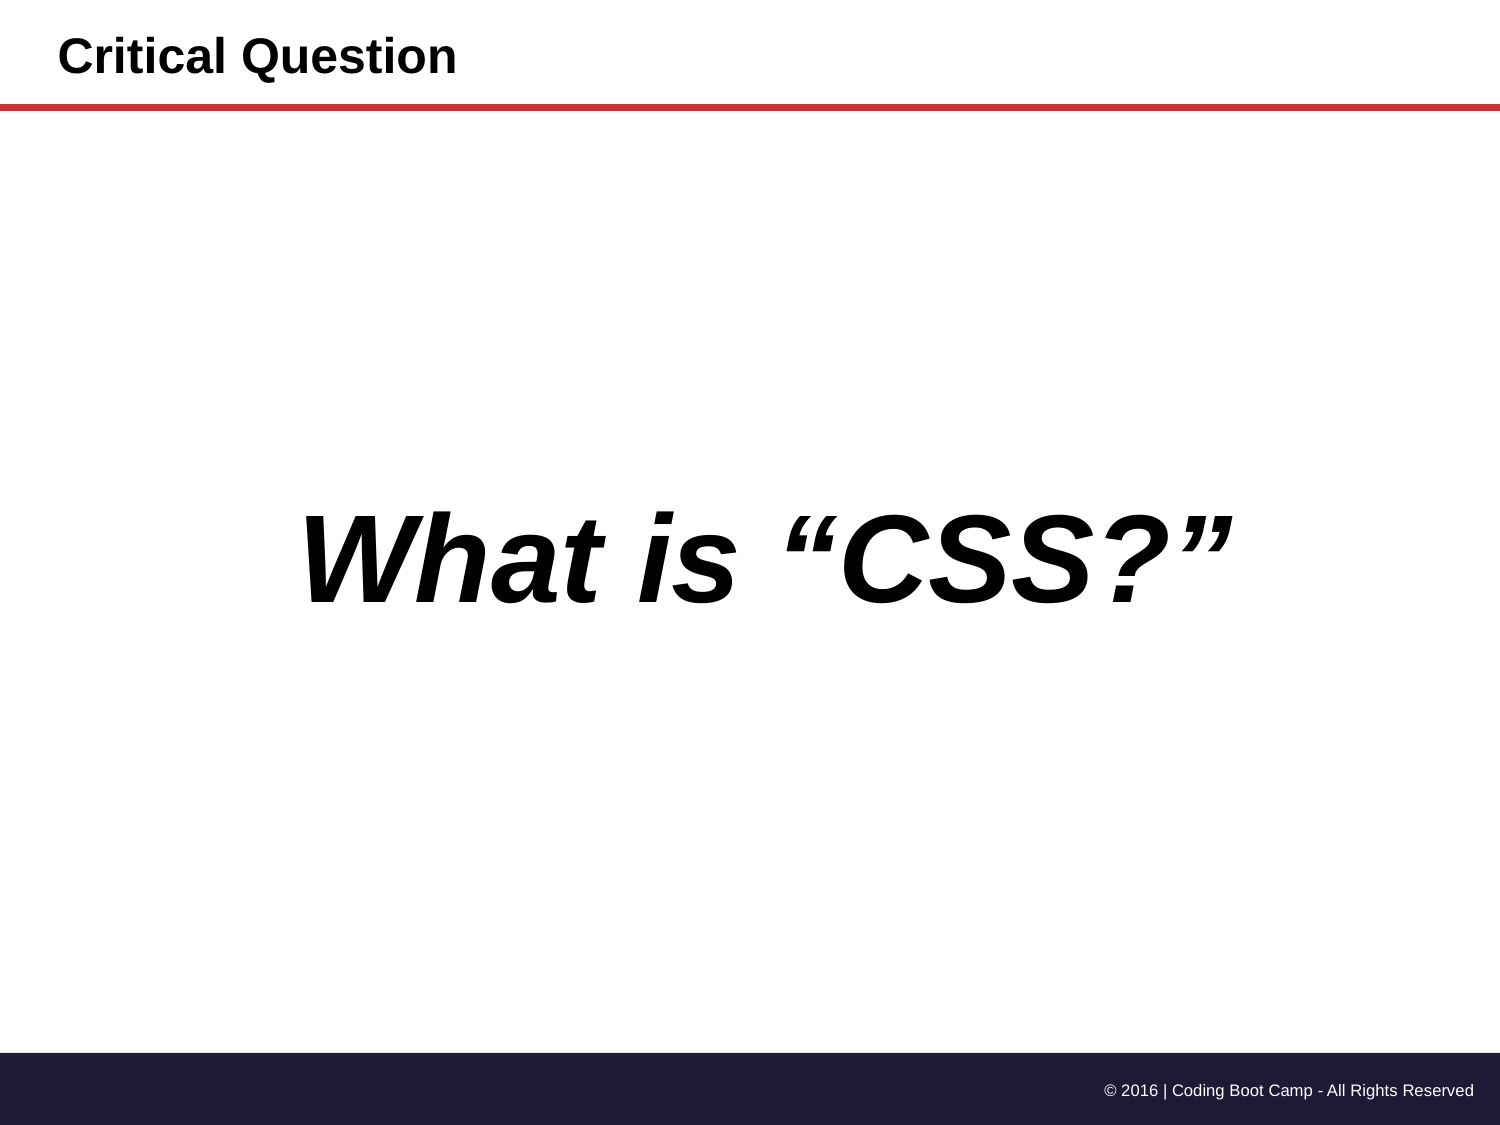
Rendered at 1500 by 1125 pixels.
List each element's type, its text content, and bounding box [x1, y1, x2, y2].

text_box What is “CSS?” [235, 462, 1296, 643]
title Critical Question [50, 0, 948, 108]
